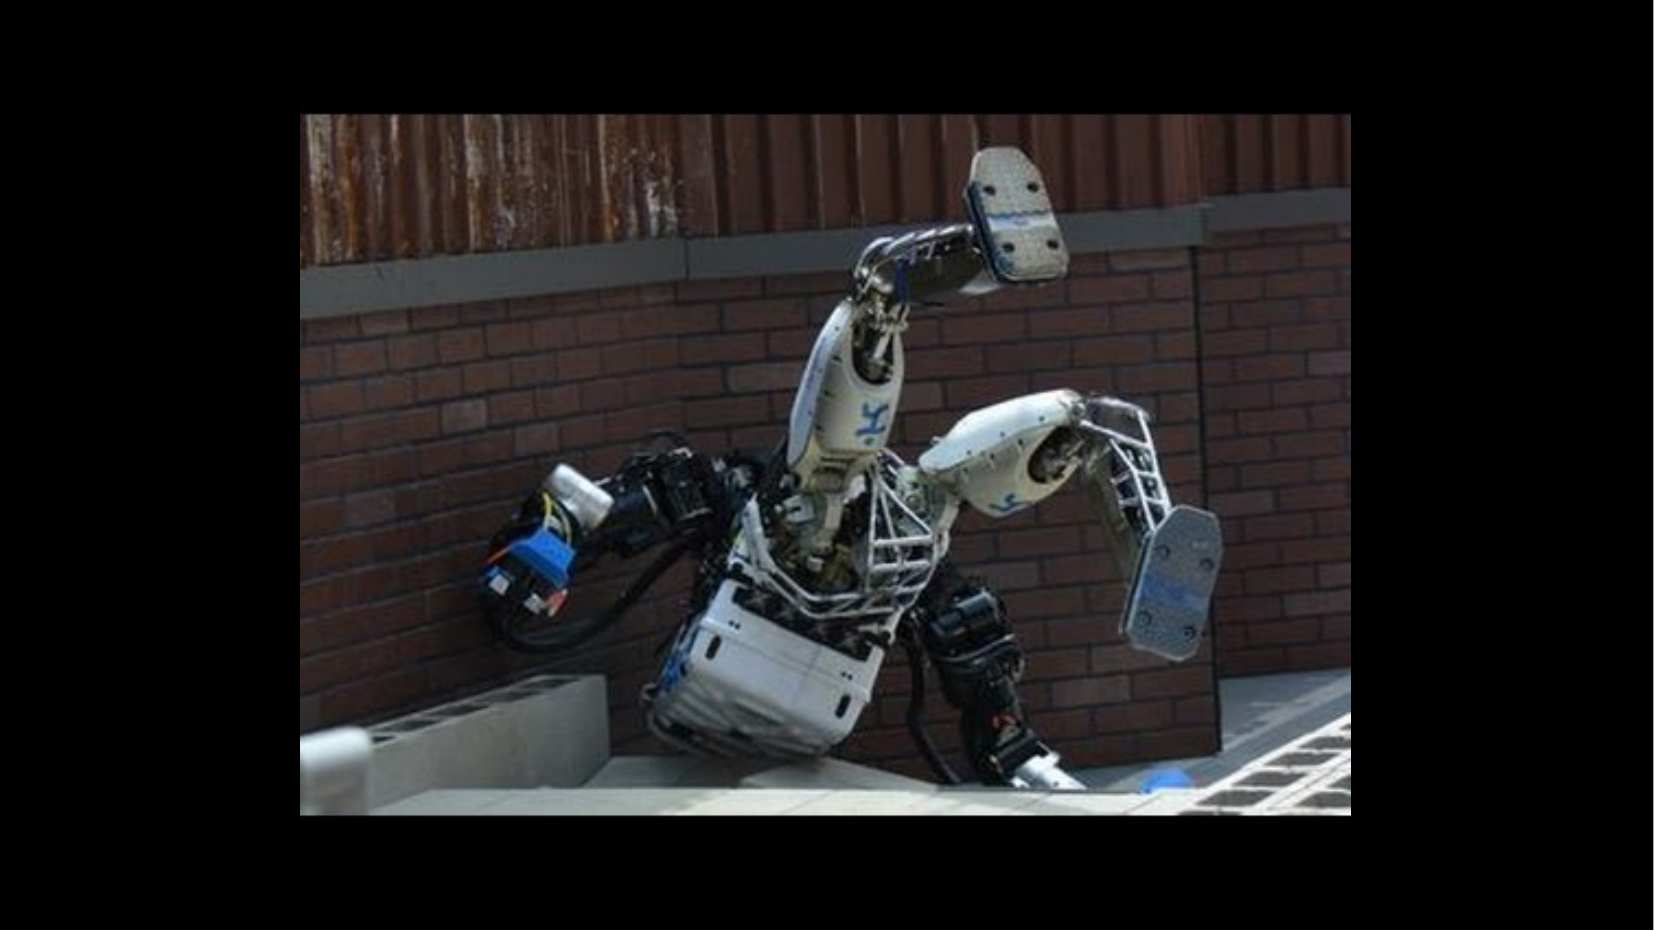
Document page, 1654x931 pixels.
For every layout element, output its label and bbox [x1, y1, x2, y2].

picture [300, 71, 1351, 860]
